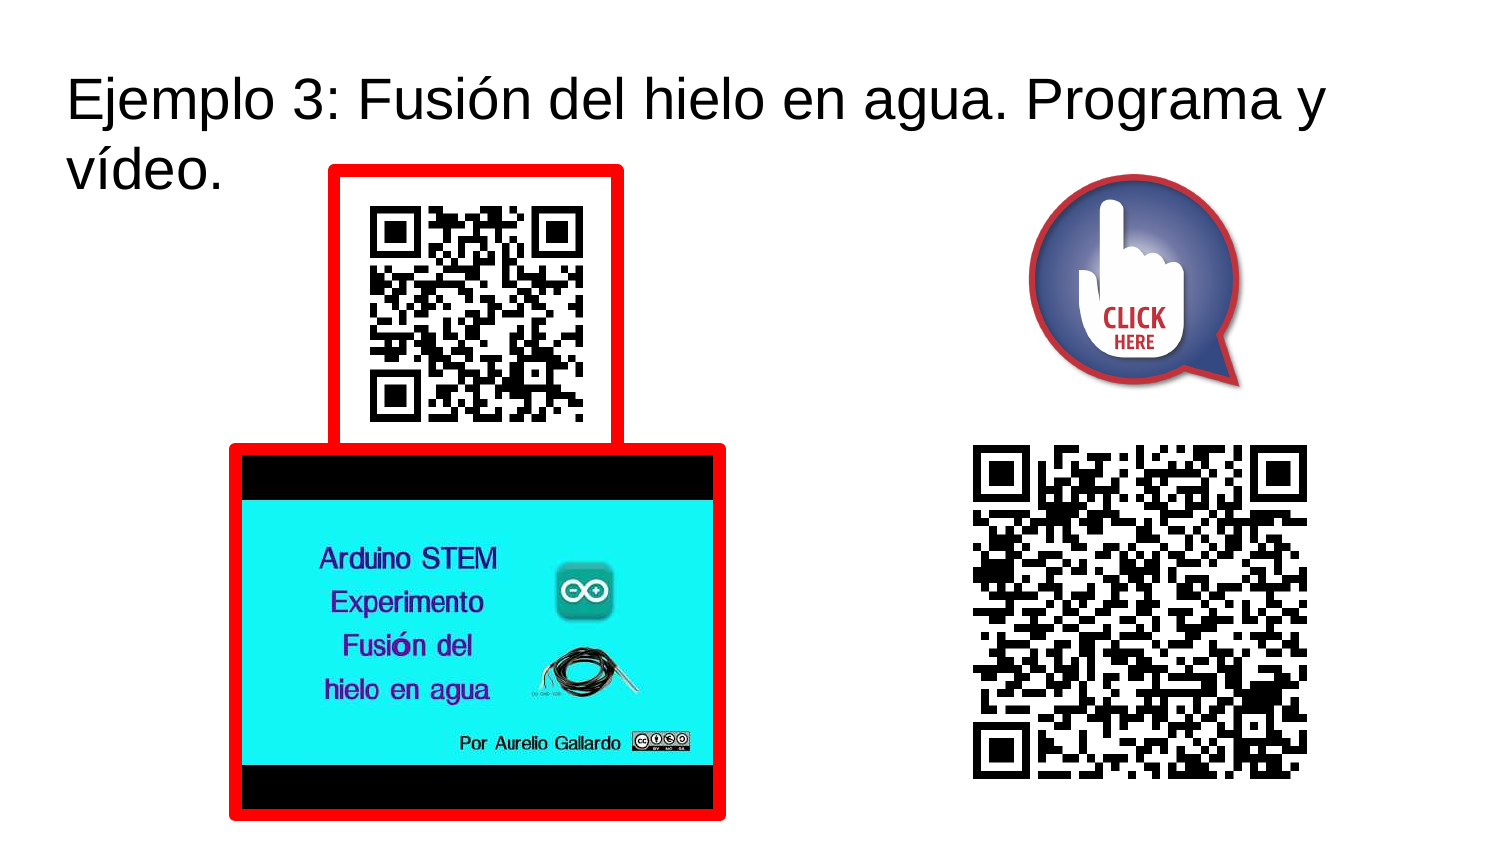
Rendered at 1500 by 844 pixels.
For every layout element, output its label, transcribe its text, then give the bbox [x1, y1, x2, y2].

picture [241, 455, 714, 809]
picture [1022, 171, 1256, 396]
picture [940, 412, 1339, 811]
text_box Ejemplo 3: Fusión del hielo en agua. Programa y vídeo. [51, 46, 1449, 141]
picture [340, 176, 612, 443]
